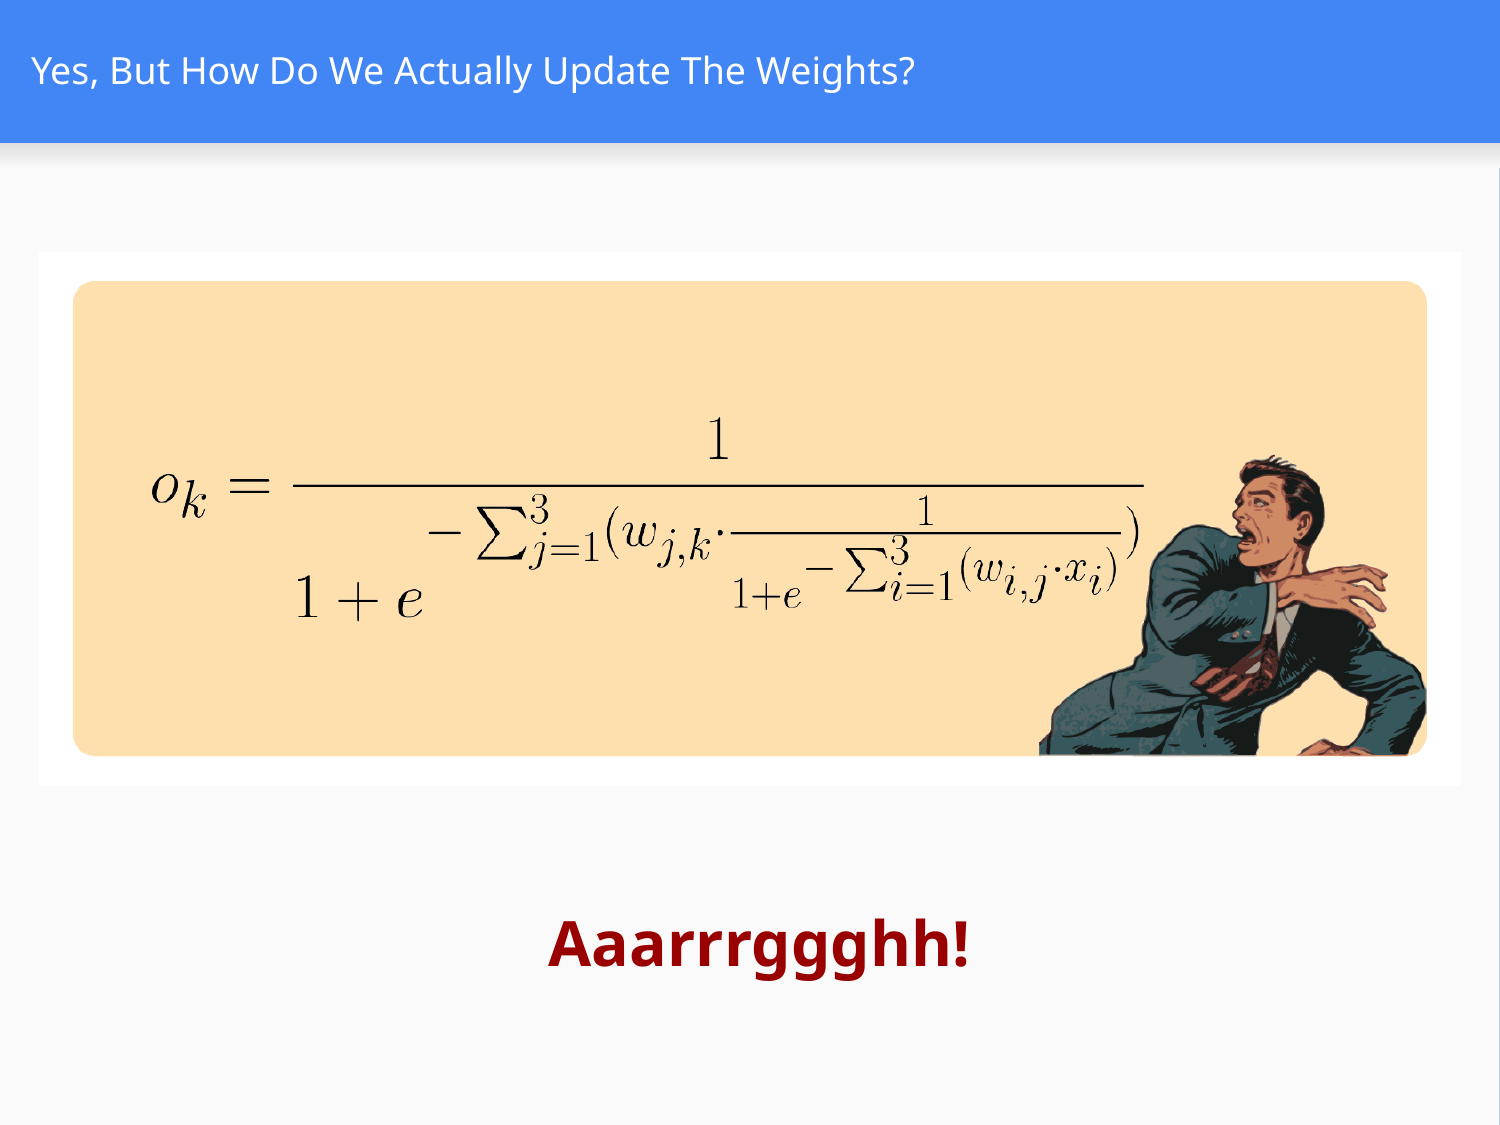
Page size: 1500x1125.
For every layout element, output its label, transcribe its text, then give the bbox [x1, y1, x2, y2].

text_box Aaarrrggghh! [499, 888, 1021, 995]
title Yes, But How Do We Actually Update The Weights? [16, 3, 1464, 136]
picture [39, 252, 1461, 786]
